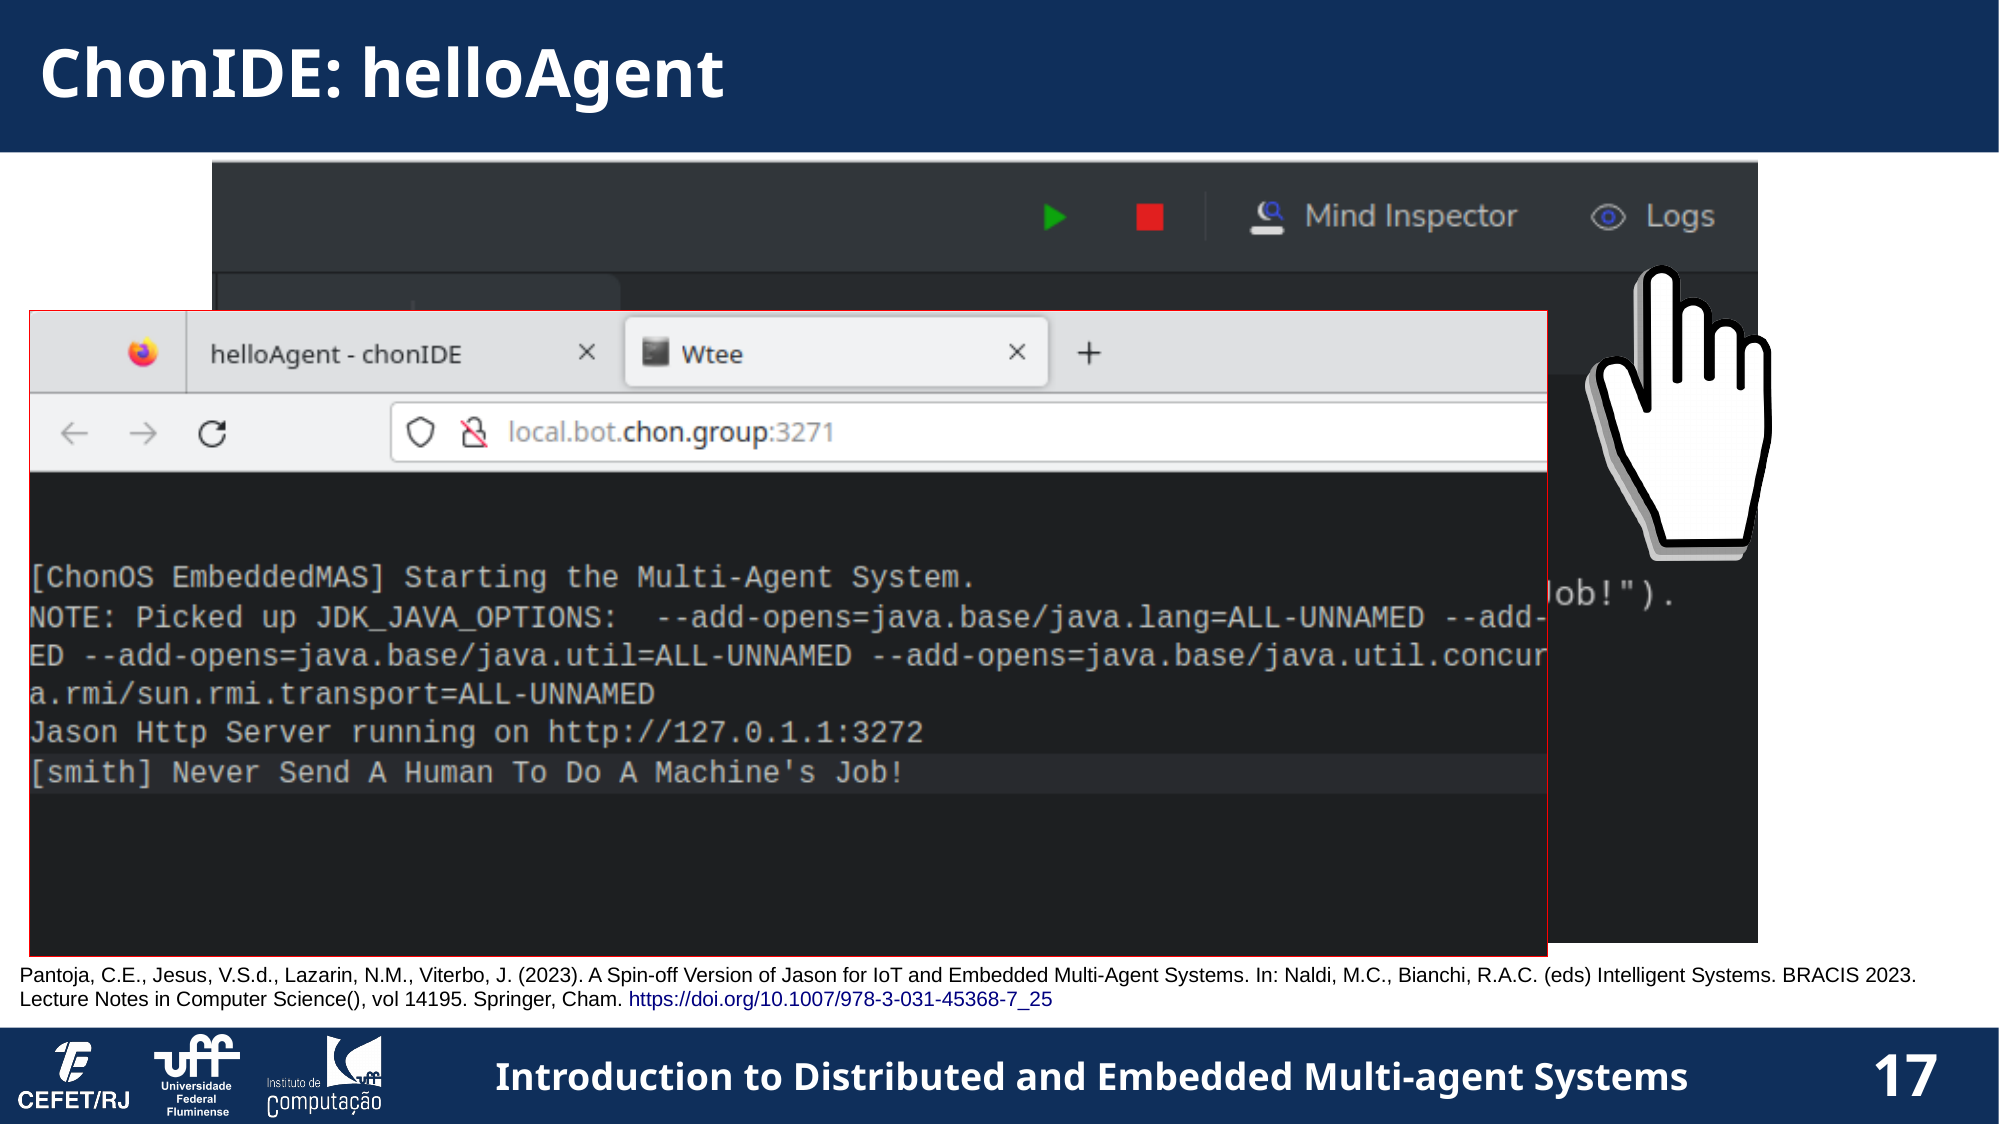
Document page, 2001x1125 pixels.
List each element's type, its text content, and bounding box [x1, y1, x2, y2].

picture [29, 159, 1772, 957]
text_box Pantoja, C.E., Jesus, V.S.d., Lazarin, N.M., Viterbo, J. (2023). A Spin-off Version of Jason for IoT and Embedded Multi-Agent Systems. In: Naldi, M.C., Bianchi, R.A.C. (eds) Intelligent Systems. BRACIS 2023. Lecture Notes in Computer Science(), vol 14195. Springer, Cham. https://doi.org/10.1007/978-3-031-45368-7_25 [4, 956, 1979, 1042]
picture [18, 1042, 129, 1125]
text_box ChonIDE: helloAgent [25, 23, 1998, 116]
picture [265, 1042, 383, 1118]
picture [153, 1042, 241, 1121]
